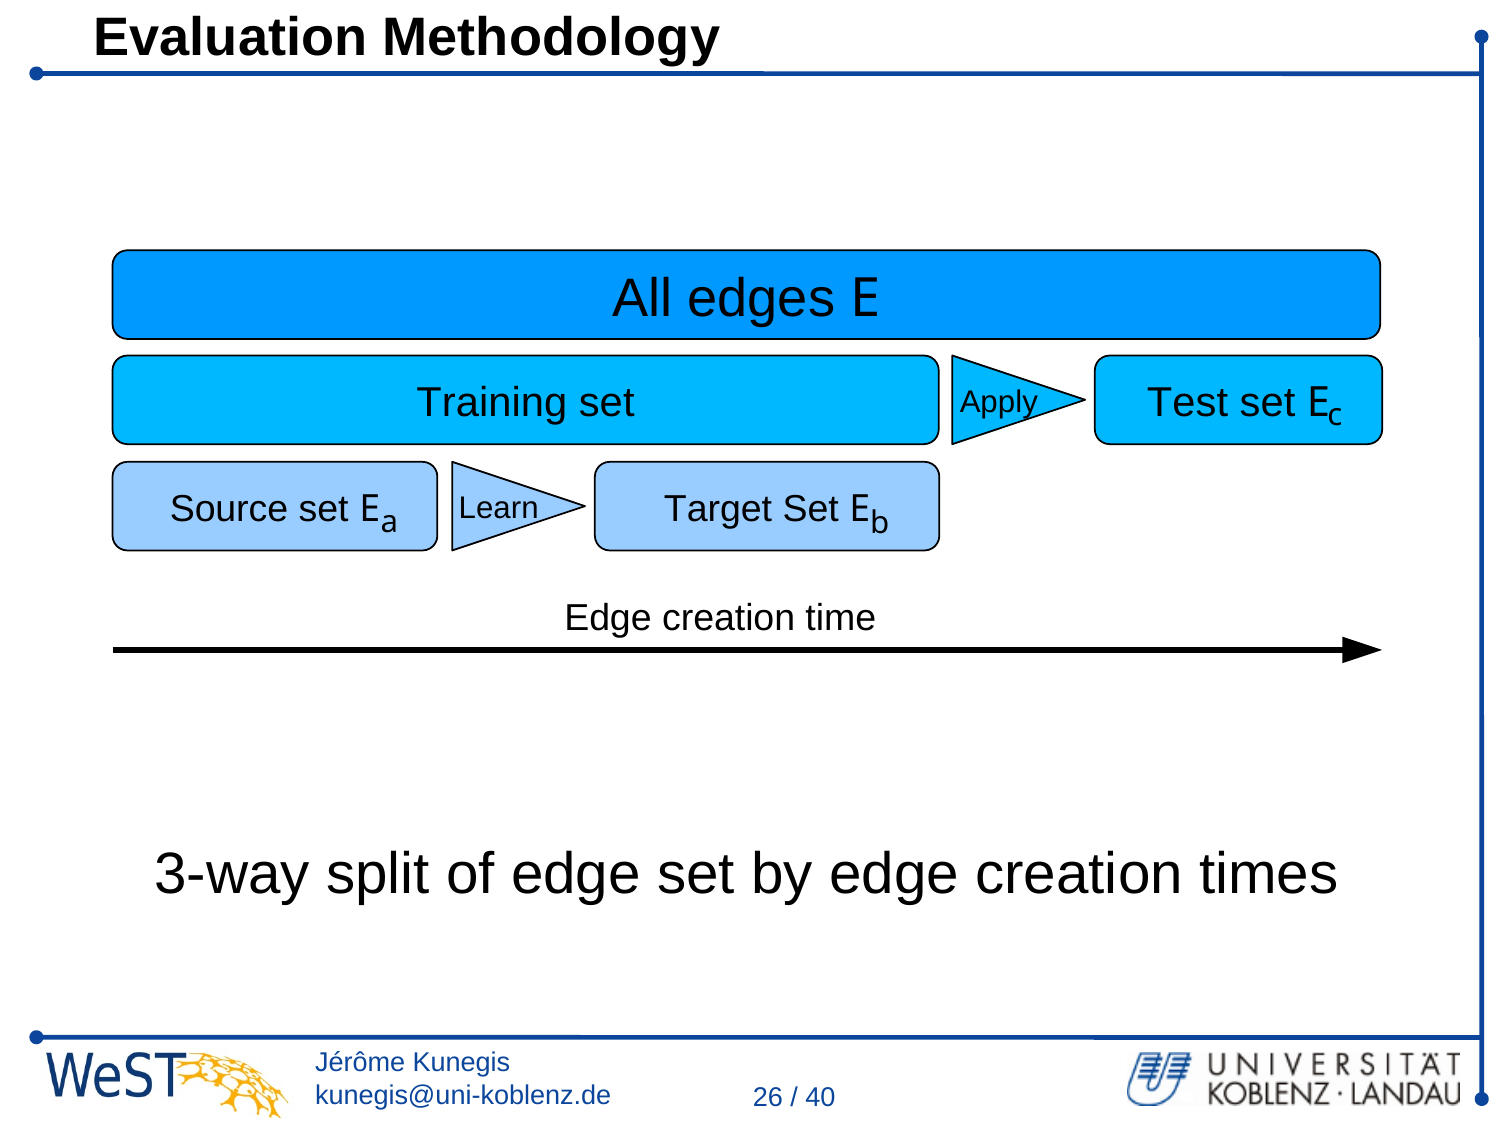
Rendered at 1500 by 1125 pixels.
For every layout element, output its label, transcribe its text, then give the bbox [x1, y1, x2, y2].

text_box Edge creation time [549, 585, 892, 646]
text_box a [365, 494, 412, 547]
text_box Learn [452, 461, 586, 551]
text_box Training set [112, 355, 939, 445]
picture [41, 1046, 302, 1118]
text_box Test set E [1094, 355, 1383, 445]
text_box Source set E [112, 461, 438, 551]
text_box Evaluation Methodology [78, 0, 1477, 74]
text_box Target Set E [594, 461, 940, 551]
text_box Apply [952, 355, 1086, 445]
text_box All edges E [112, 250, 1381, 339]
picture [1127, 1052, 1460, 1106]
text_box b [855, 494, 899, 547]
text_box c [1312, 386, 1356, 440]
text_box 3-way split of edge set by edge creation times [139, 827, 1356, 913]
